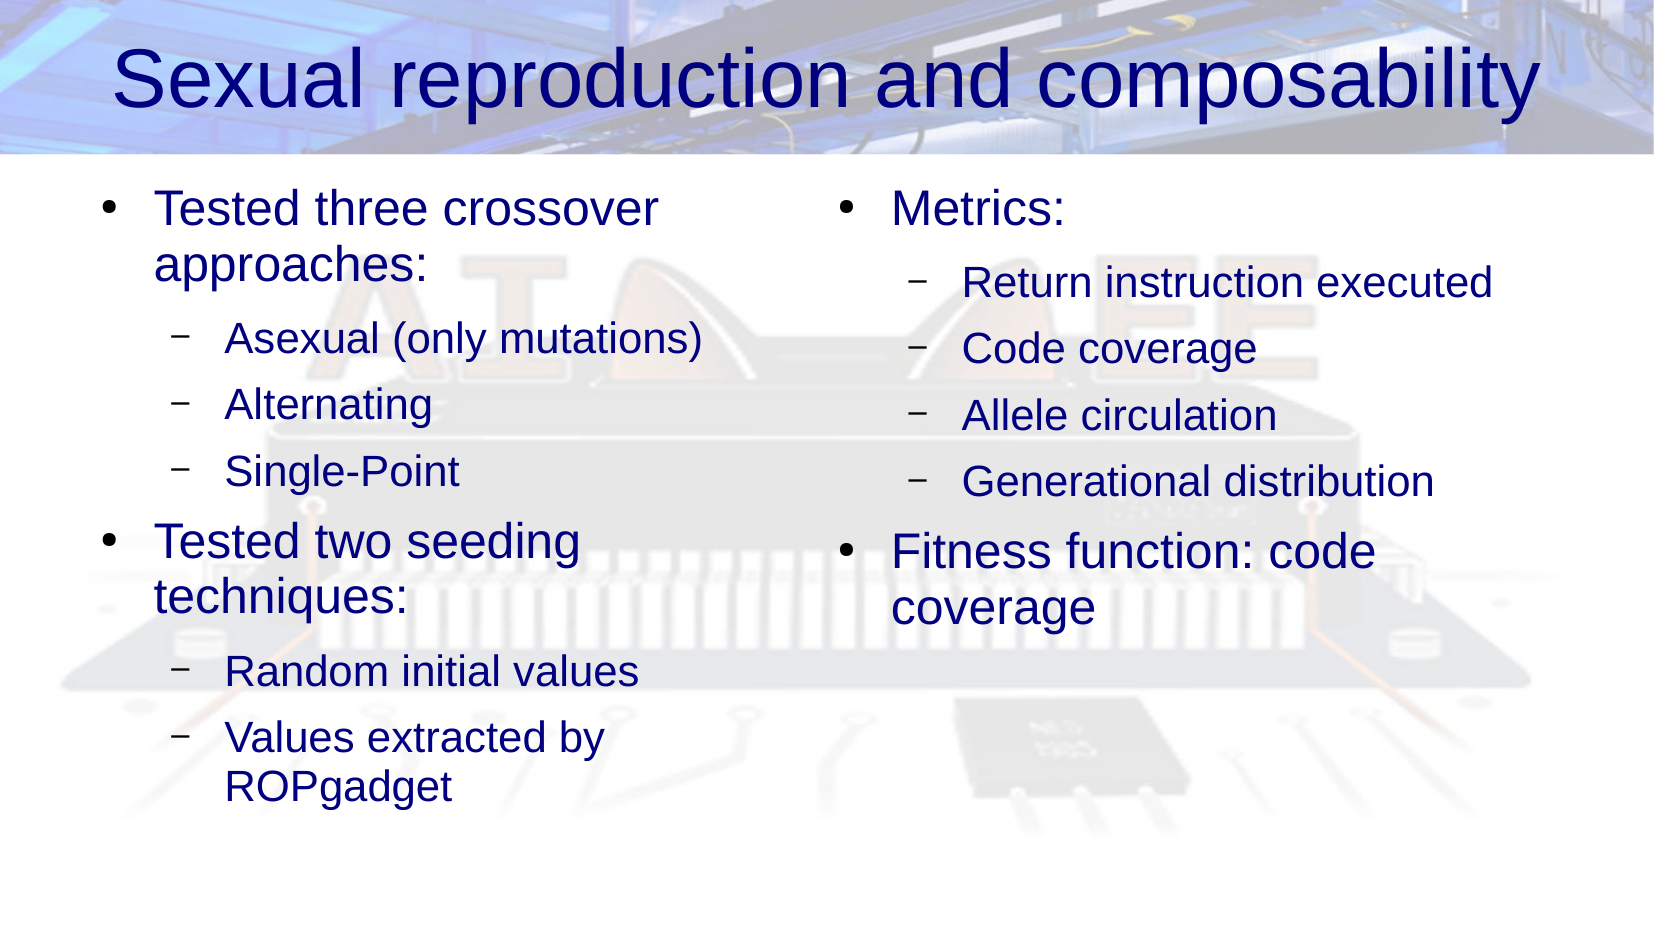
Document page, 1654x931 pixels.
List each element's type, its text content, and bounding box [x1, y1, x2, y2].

title Sexual reproduction and composability [82, 37, 1571, 121]
picture [0, 0, 1654, 931]
list Tested three crossover approaches: Asexual (only mutations) Alternating Single-Point Tested two seeding techniques: Random initial values Values extracted by ROPgadget [82, 180, 793, 811]
list Metrics: Return instruction executed Code coverage Allele circulation Generational distribution Fitness function: code coverage [819, 180, 1531, 811]
